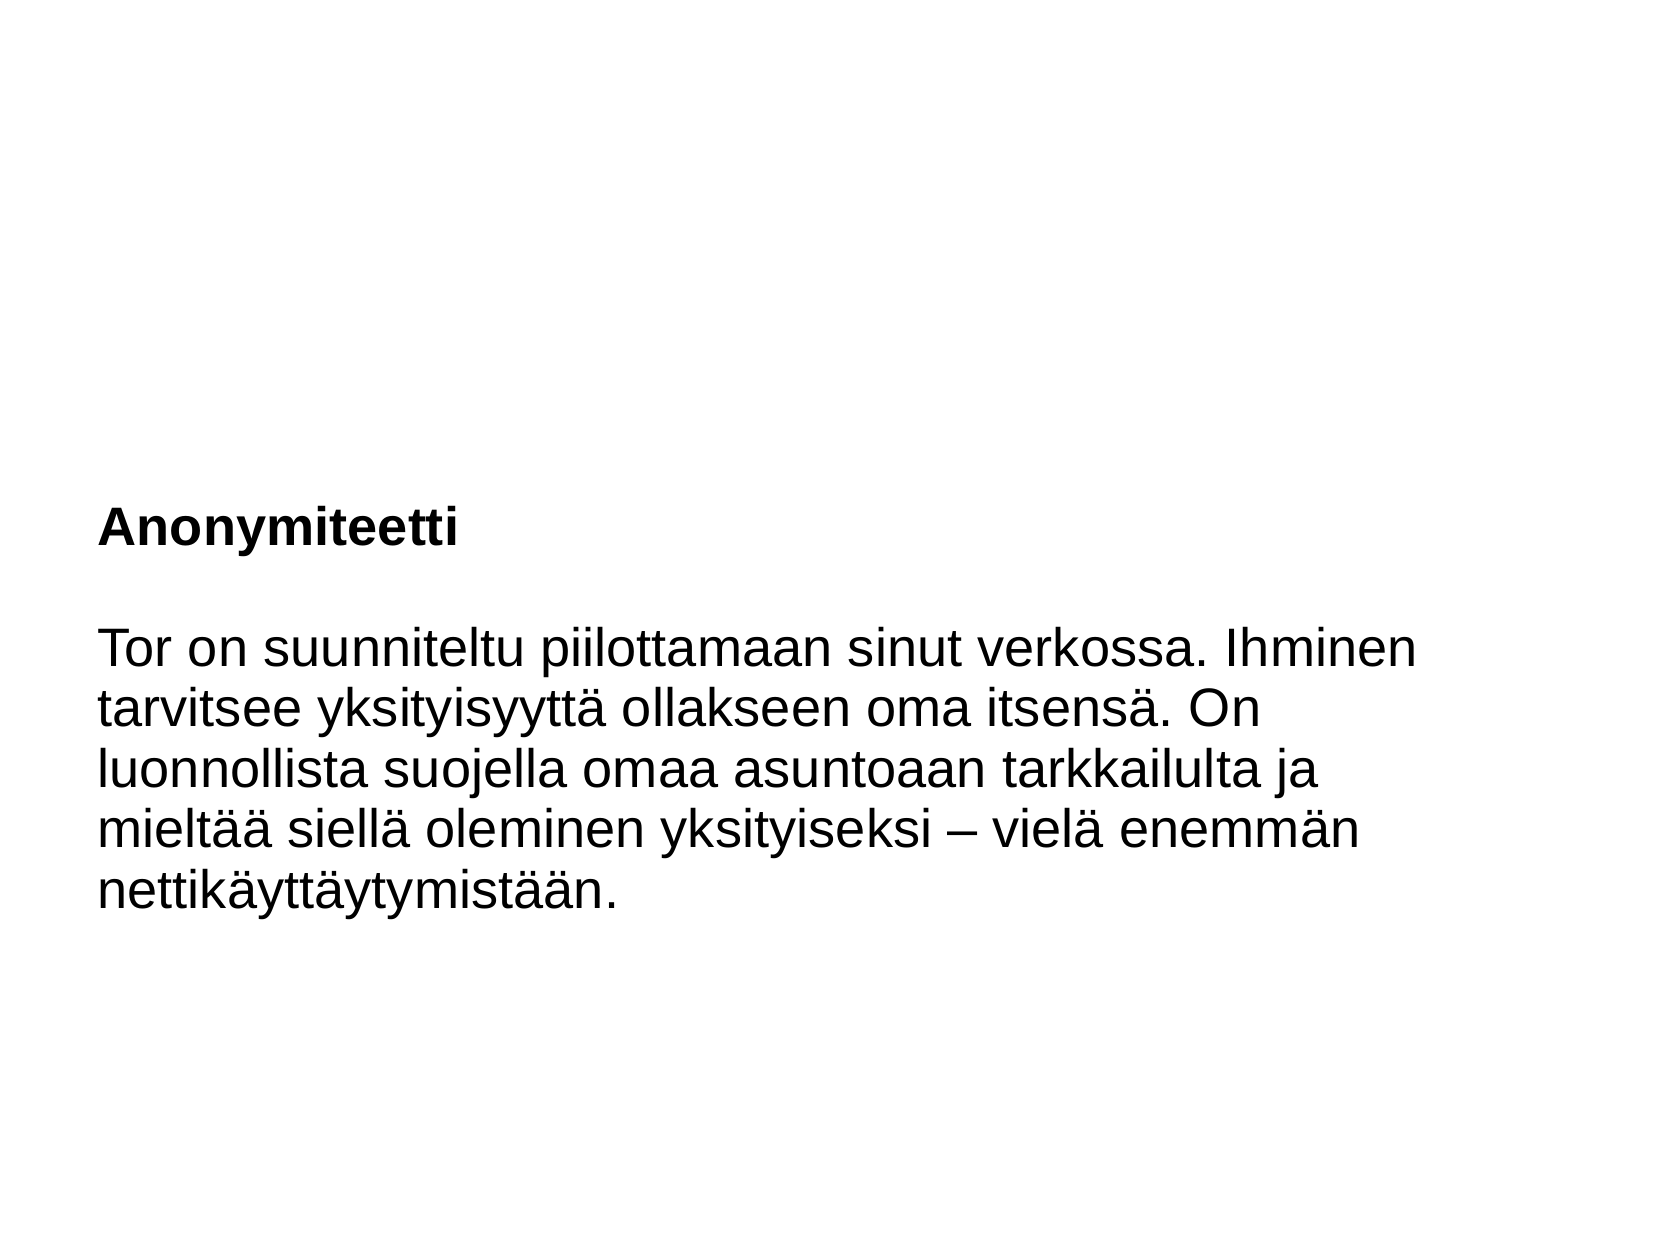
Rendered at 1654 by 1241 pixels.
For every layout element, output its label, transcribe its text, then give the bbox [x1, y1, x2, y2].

text_box Anonymiteetti Tor on suunniteltu piilottamaan sinut verkossa. Ihminen tarvitsee yksityisyyttä ollakseen oma itsensä. On luonnollista suojella omaa asuntoaan tarkkailulta ja mieltää siellä oleminen yksityiseksi – vielä enemmän nettikäyttäytymistään. [82, 488, 1512, 929]
